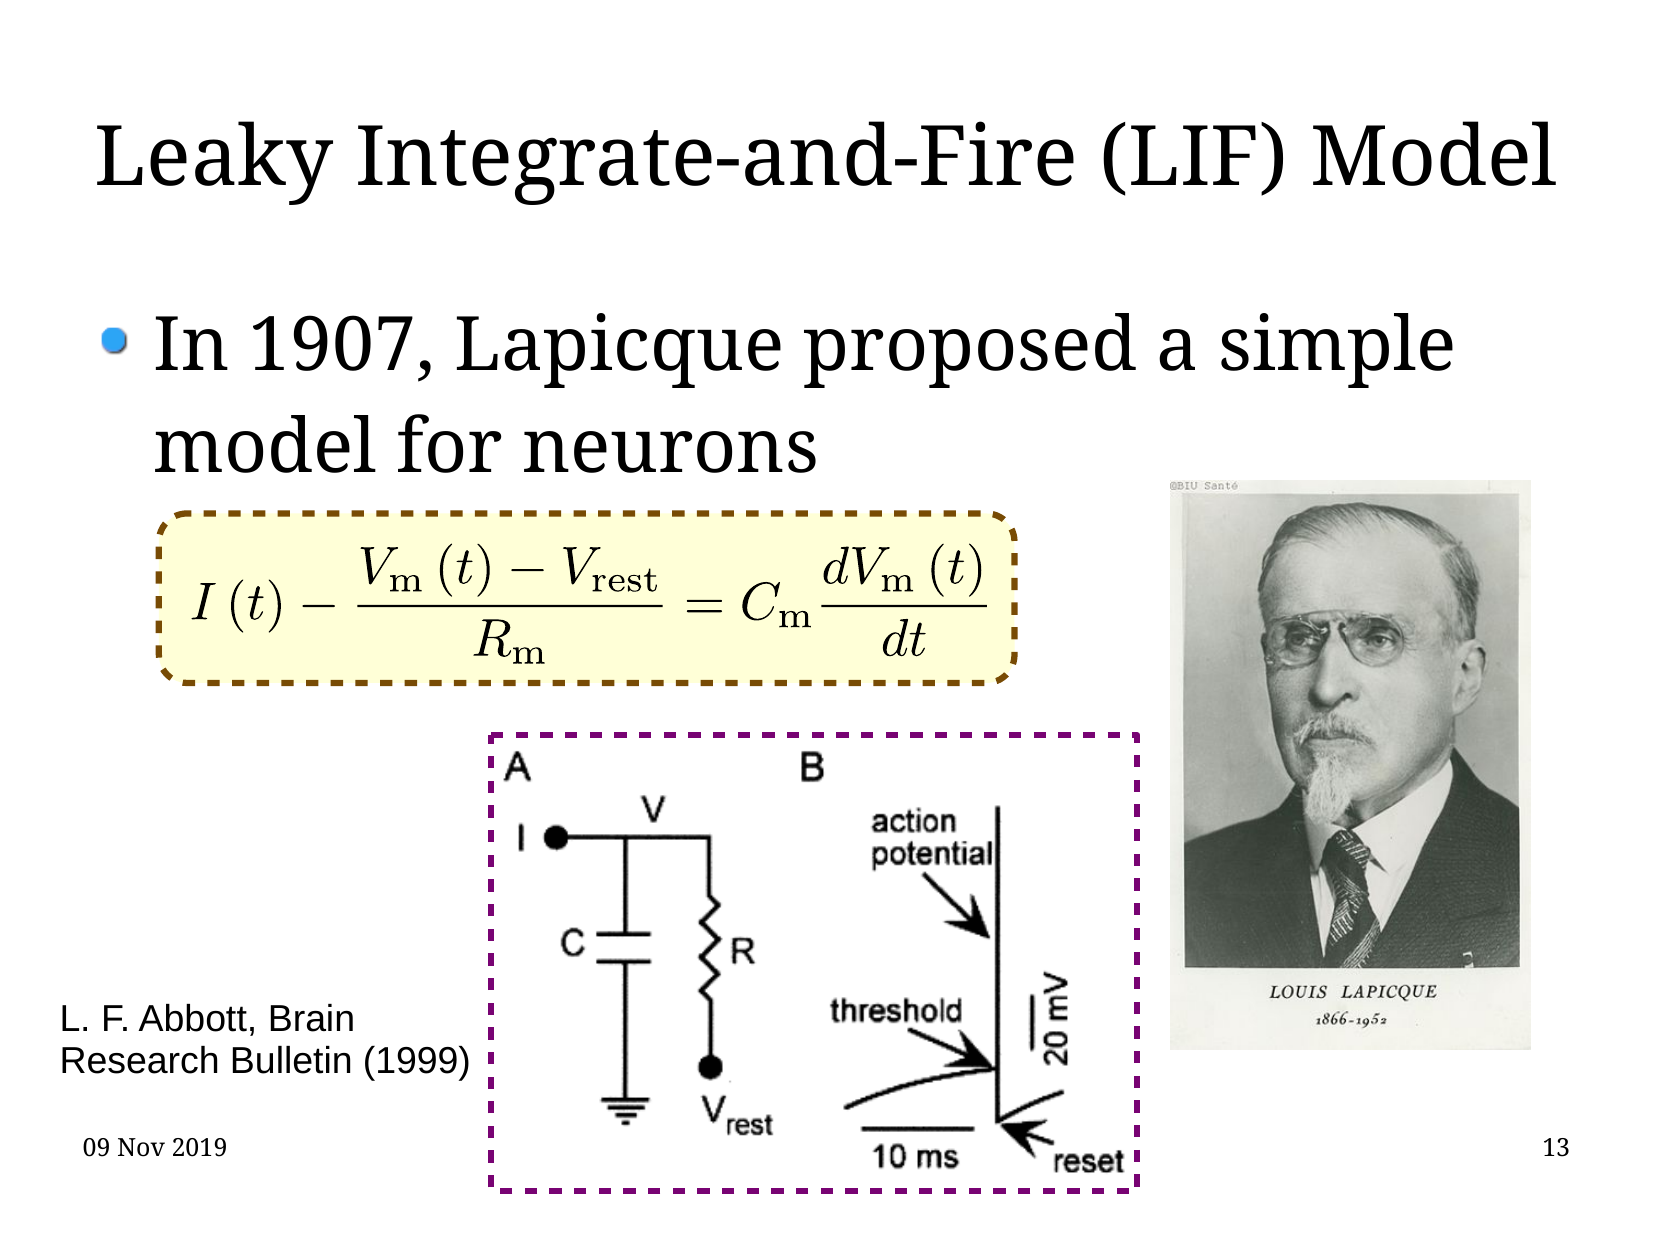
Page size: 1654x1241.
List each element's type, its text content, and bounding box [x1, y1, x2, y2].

title Leaky Integrate-and-Fire (LIF) Model [82, 49, 1571, 257]
picture [494, 738, 1135, 1188]
picture [189, 543, 987, 664]
text_box [158, 513, 1015, 683]
text_box L. F. Abbott, Brain Research Bulletin (1999) [44, 990, 504, 1090]
picture [1170, 480, 1531, 1050]
list In 1907, Lapicque proposed a simple model for neurons [82, 290, 1571, 1010]
